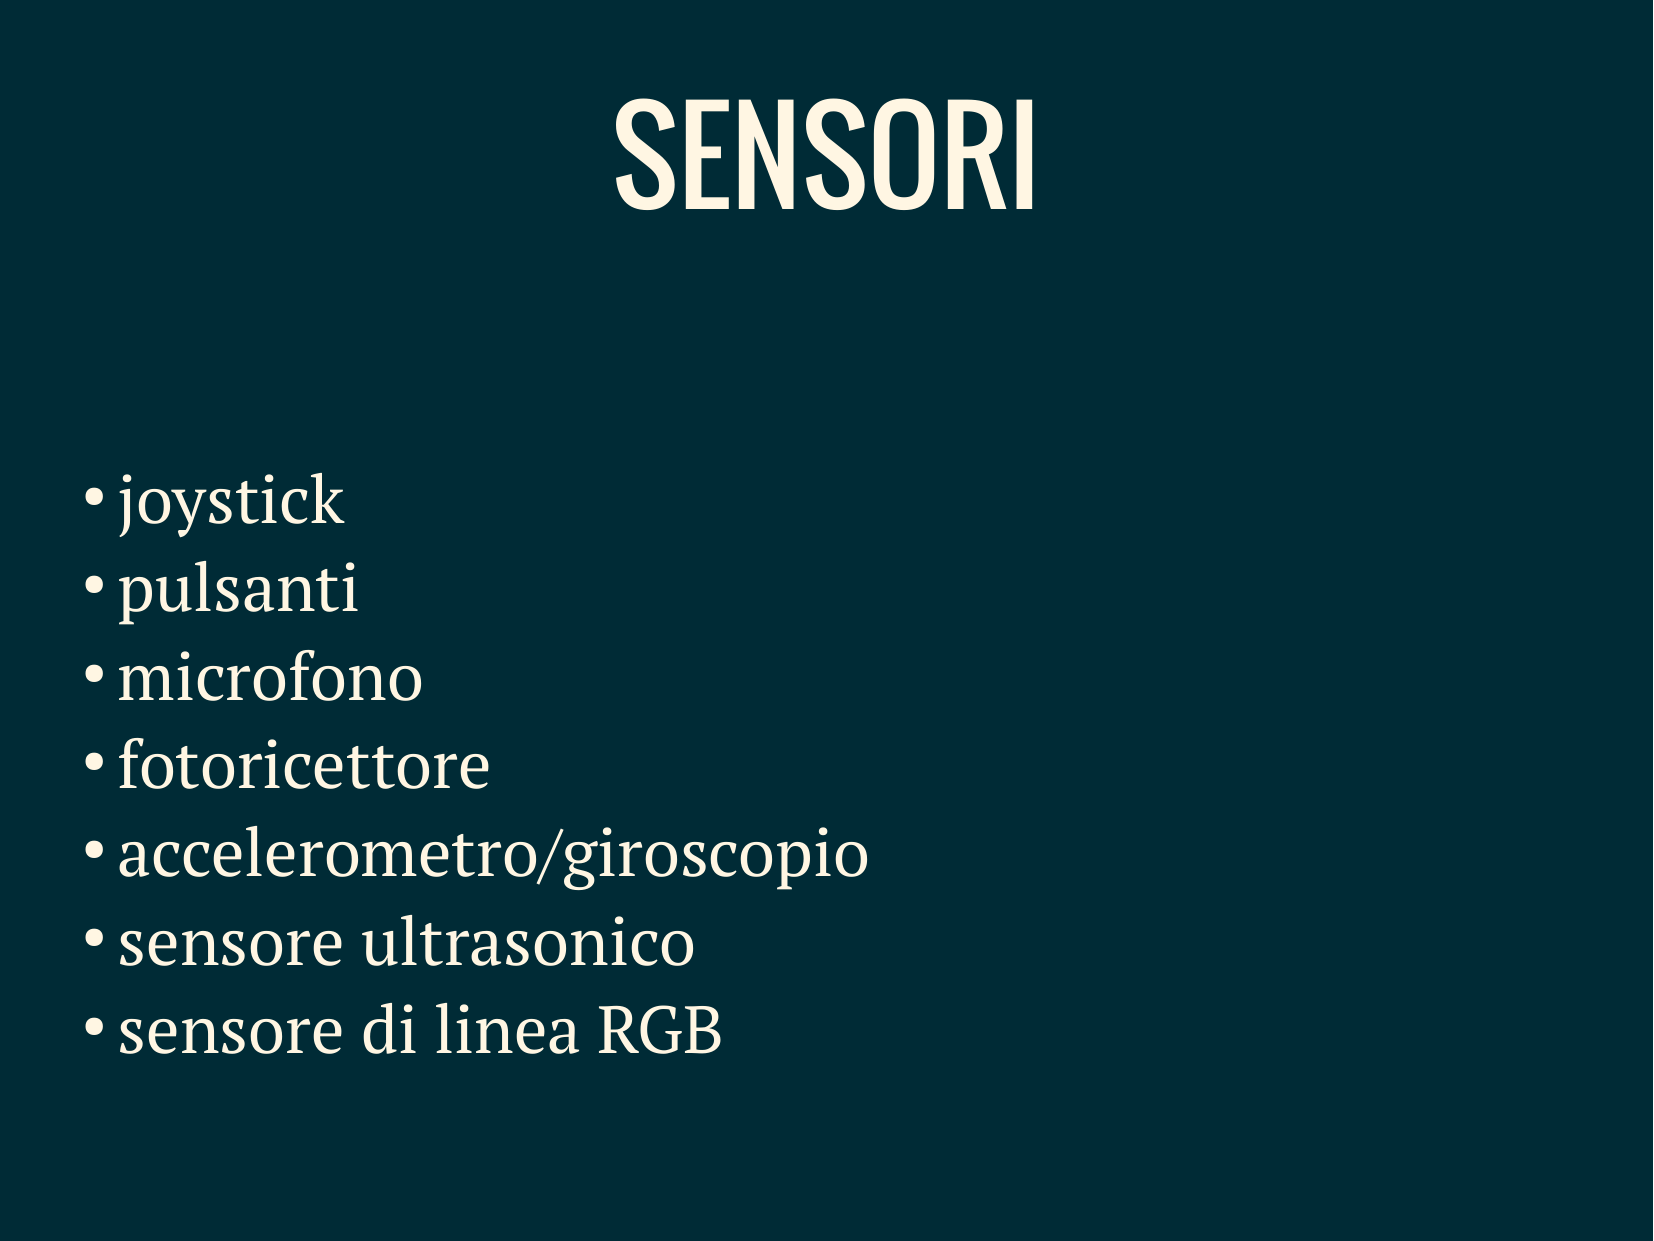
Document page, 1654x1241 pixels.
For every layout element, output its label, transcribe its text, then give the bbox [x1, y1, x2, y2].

title Sensori [82, 49, 1571, 257]
text_box joystick pulsanti microfono fotoricettore accelerometro/giroscopio sensore ultrasonico sensore di linea RGB [82, 366, 1570, 1231]
